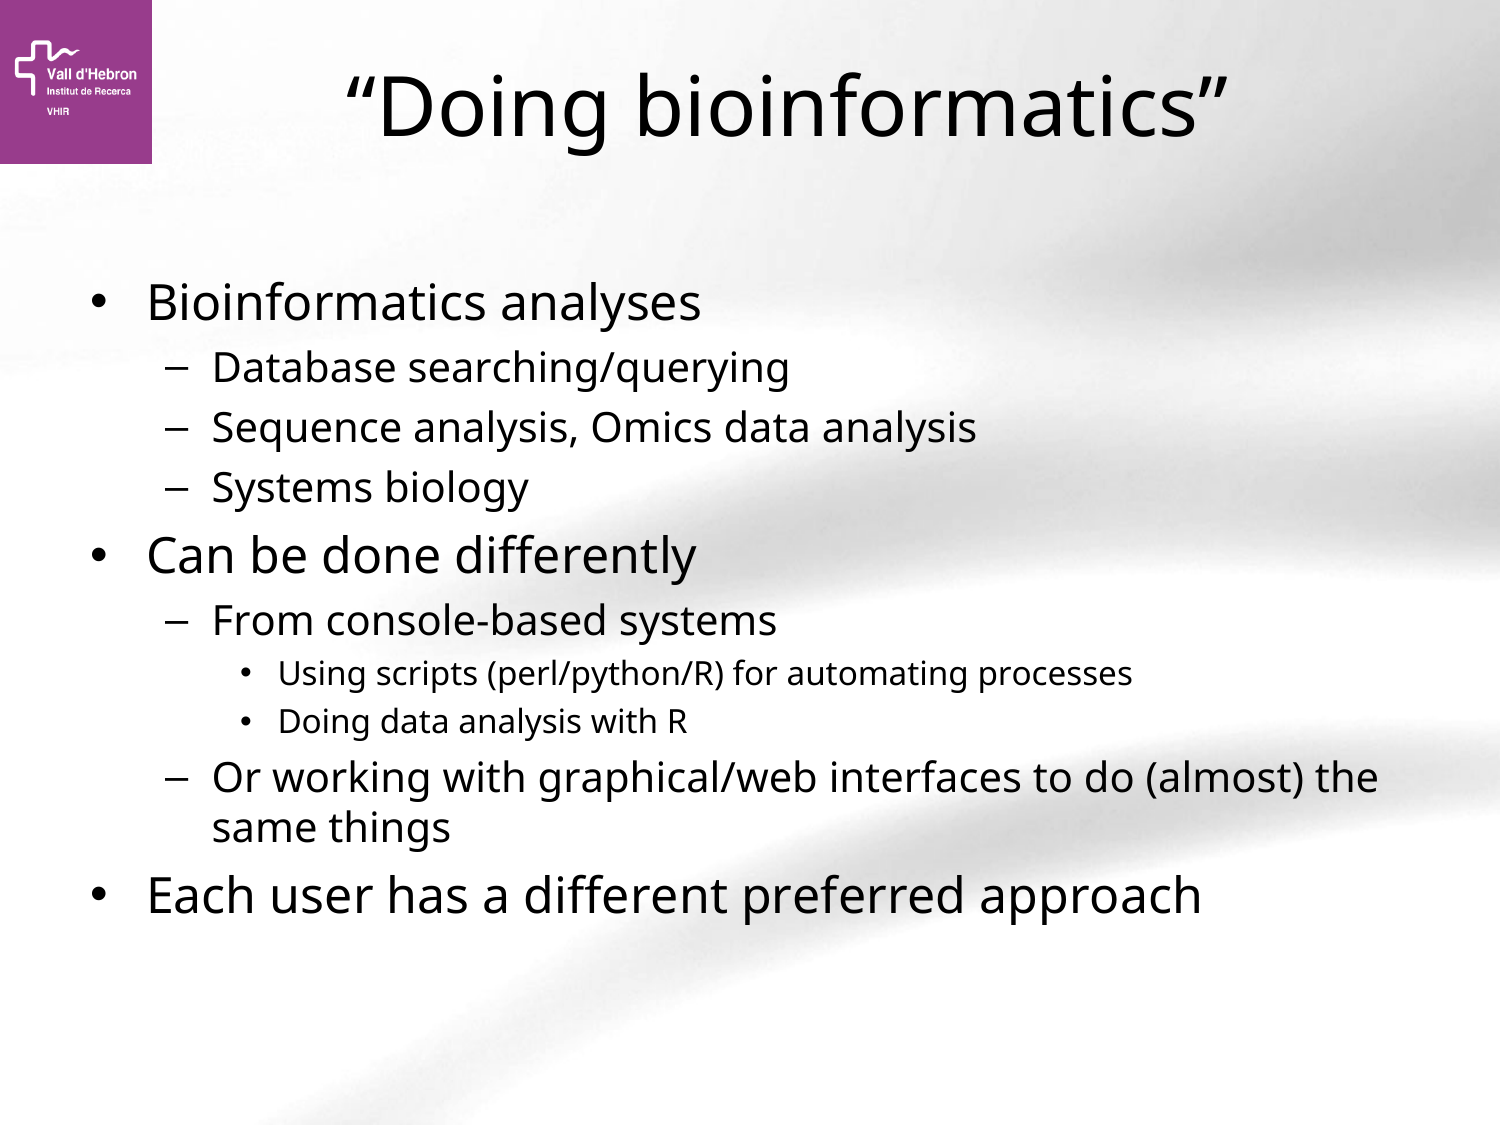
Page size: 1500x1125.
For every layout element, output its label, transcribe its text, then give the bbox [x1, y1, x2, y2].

text_box “Doing bioinformatics” [150, 45, 1426, 233]
picture [0, 0, 1500, 1125]
text_box Bioinformatics analyses Database searching/querying Sequence analysis, Omics data analysis Systems biology Can be done differently From console-based systems Using scripts (perl/python/R) for automating processes Doing data analysis with R Or working with graphical/web interfaces to do (almost) the same things Each user has a different preferred approach [75, 262, 1426, 1005]
